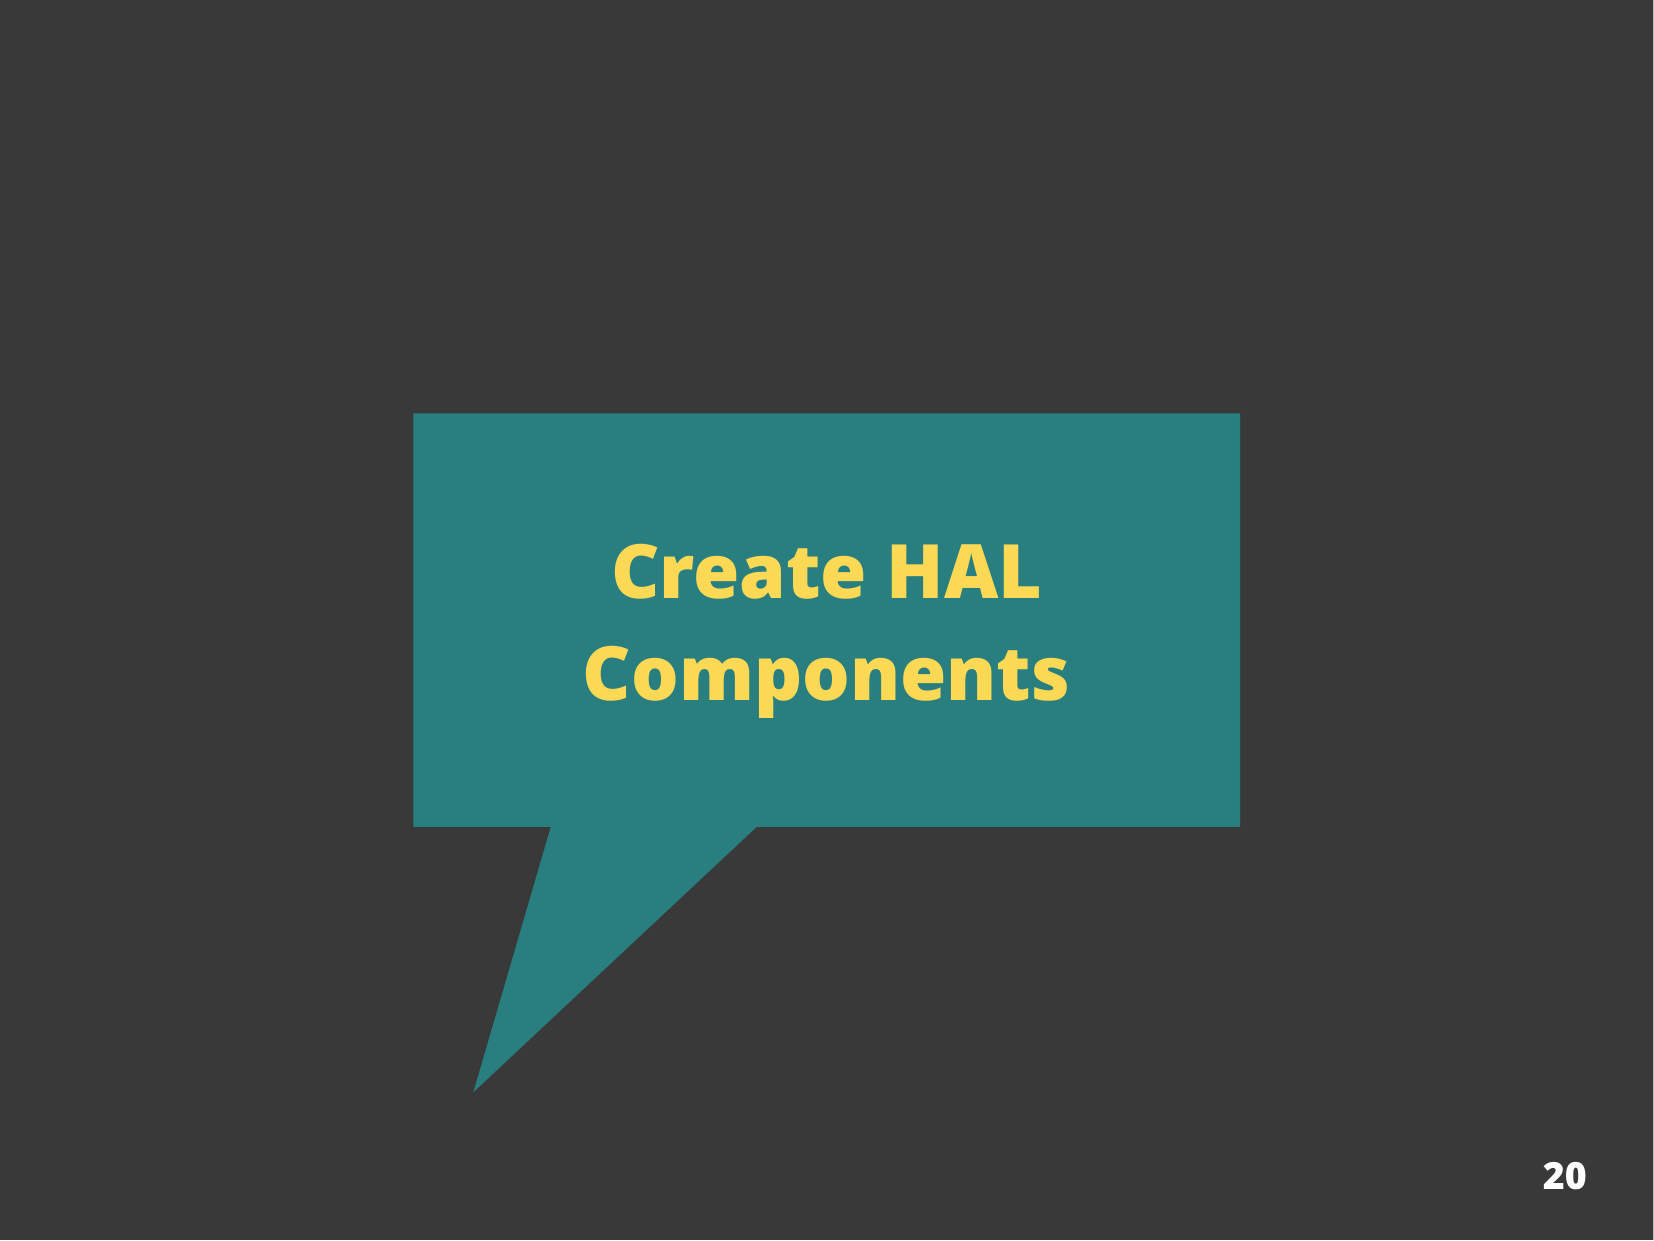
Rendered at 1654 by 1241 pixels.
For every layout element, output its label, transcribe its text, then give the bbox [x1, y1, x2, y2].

title Create HAL Components [442, 442, 1211, 798]
